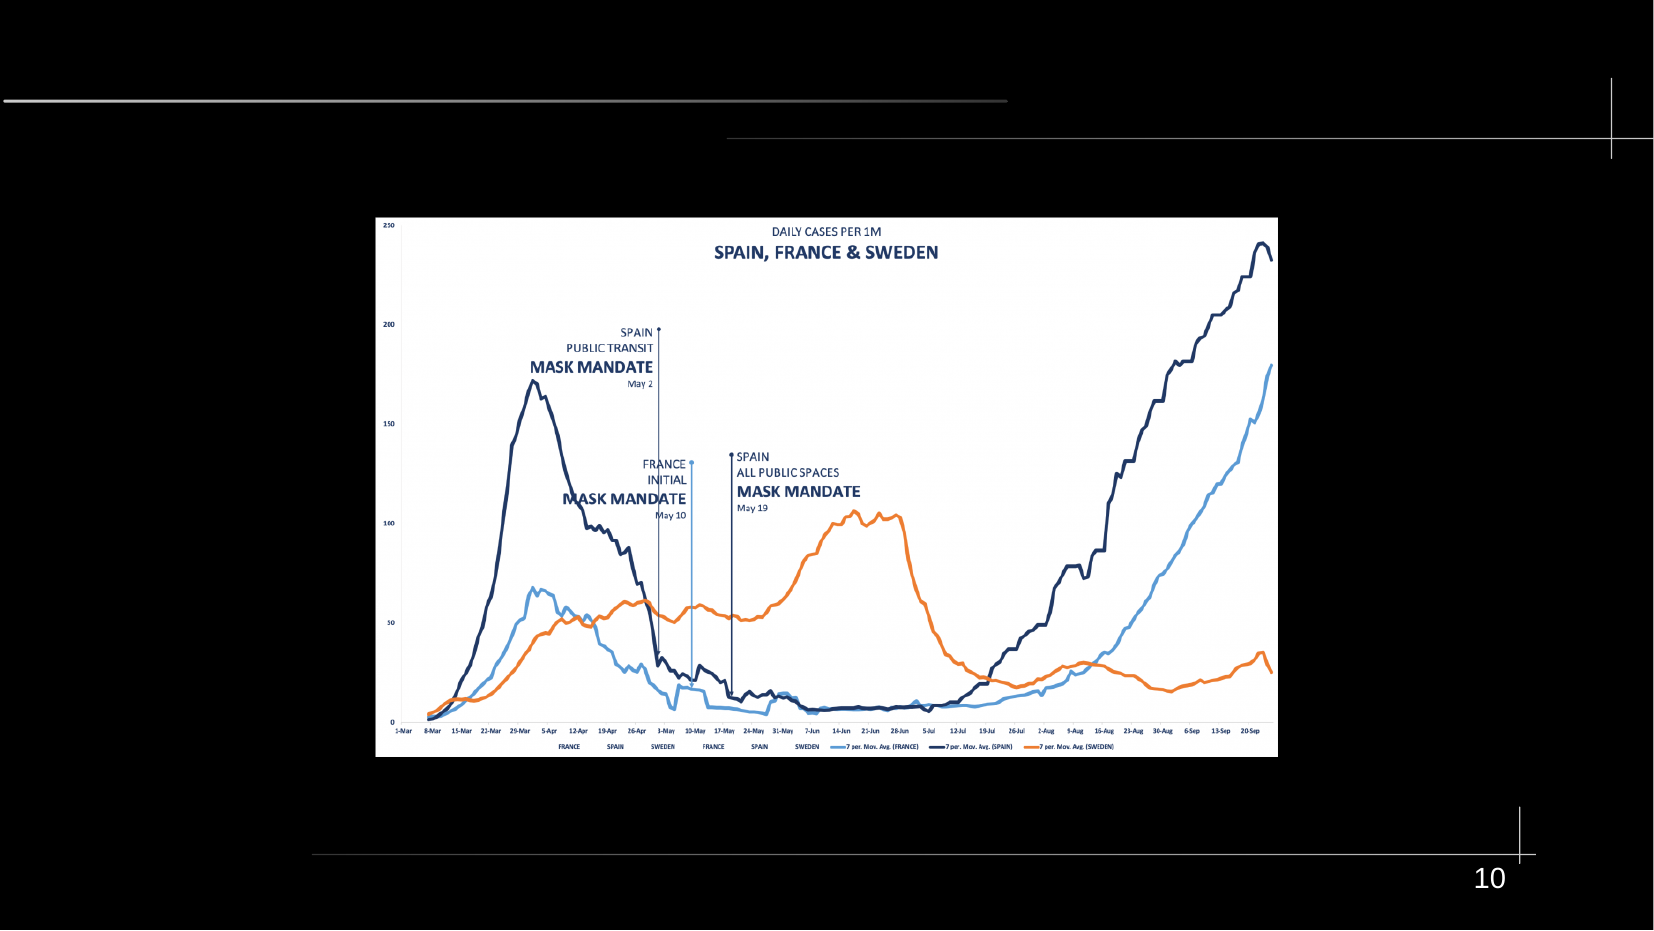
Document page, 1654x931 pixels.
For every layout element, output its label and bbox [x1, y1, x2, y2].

picture [375, 217, 1278, 758]
